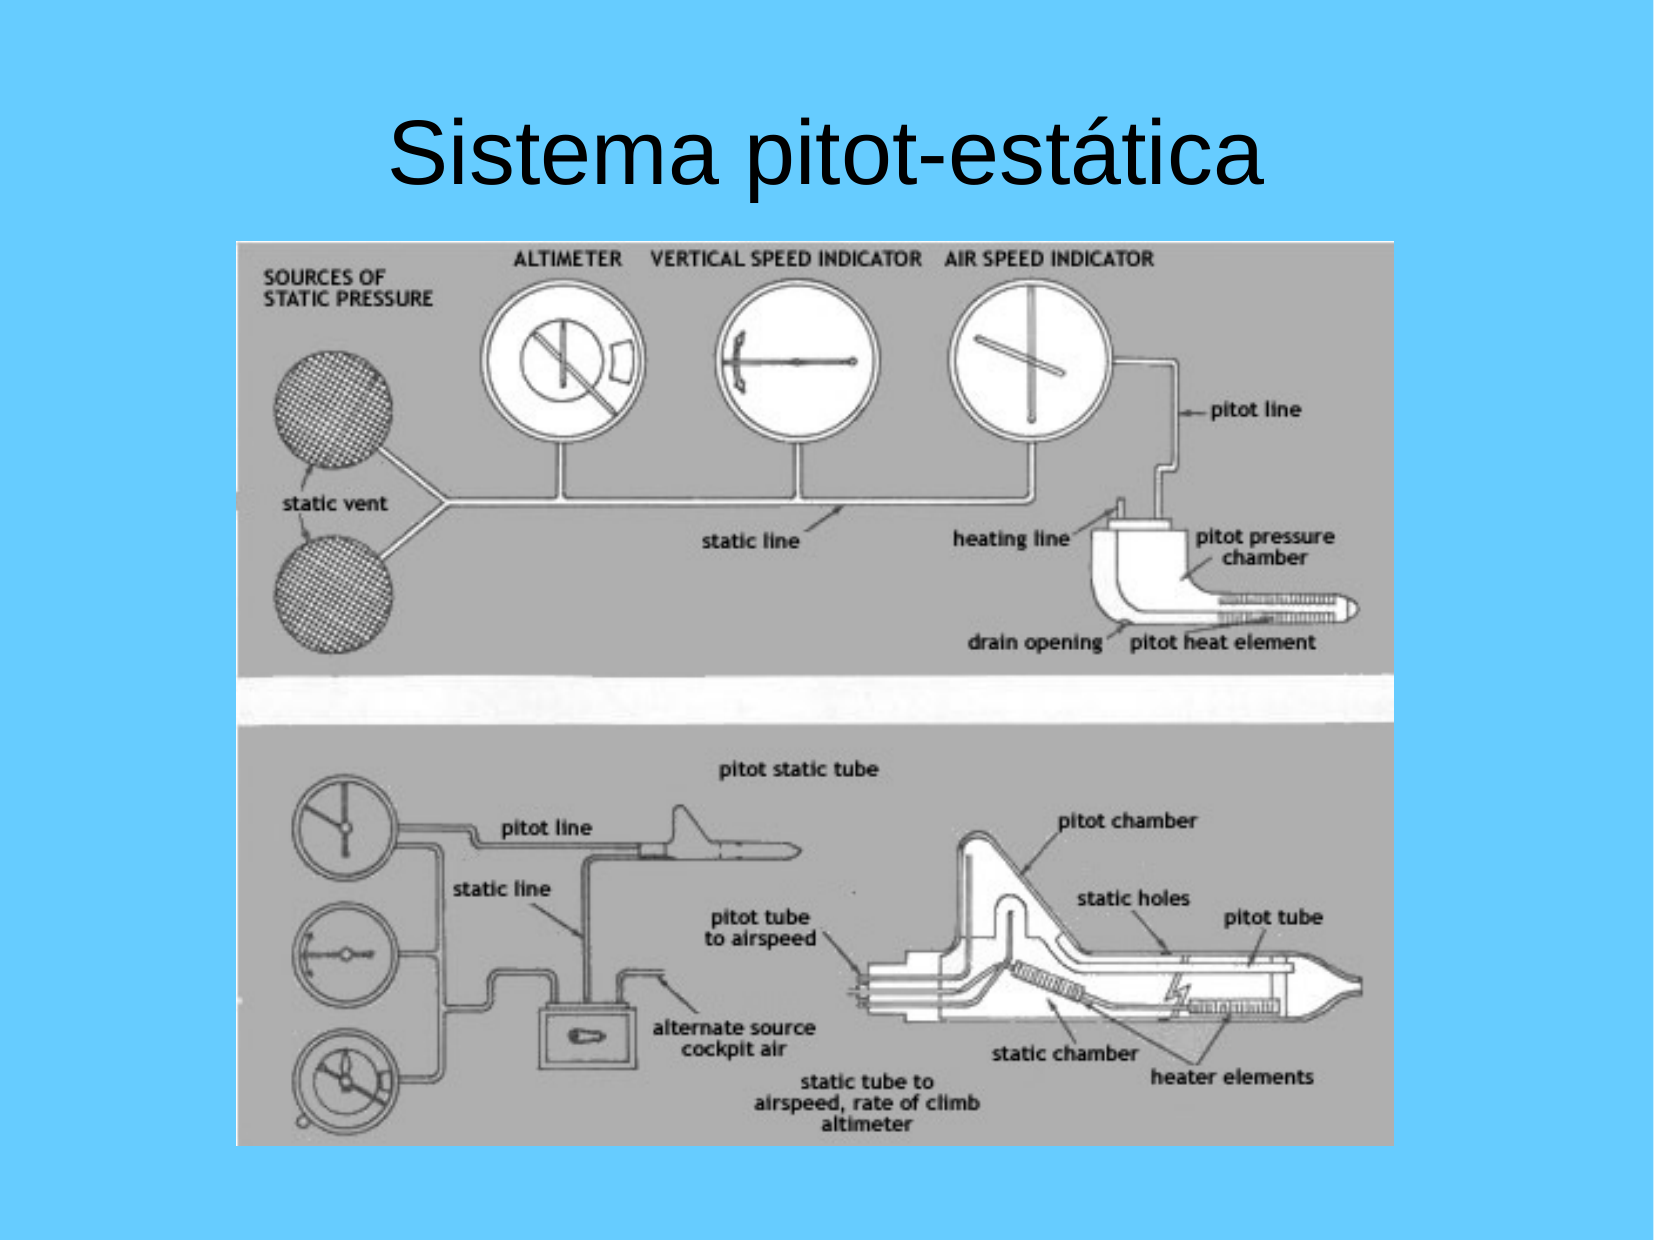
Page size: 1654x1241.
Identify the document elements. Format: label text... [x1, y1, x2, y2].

picture [236, 241, 1394, 1146]
title Sistema pitot-estática [82, 49, 1571, 257]
